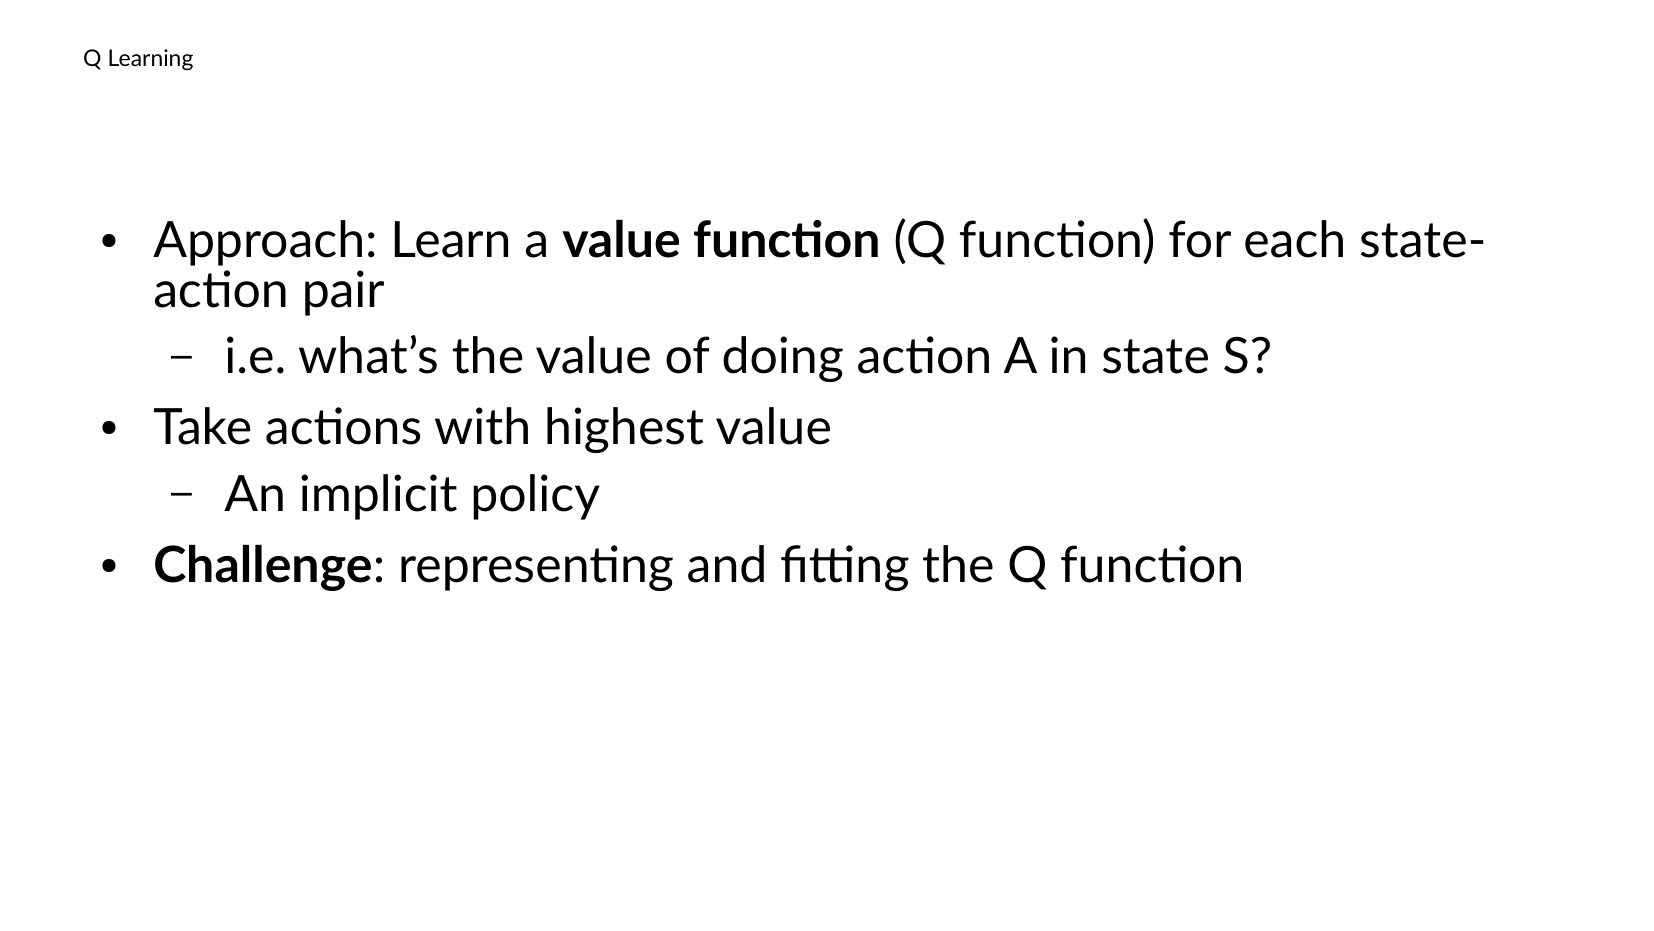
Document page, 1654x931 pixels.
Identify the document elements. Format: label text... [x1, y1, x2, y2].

title Q Learning [83, 0, 1571, 119]
list Approach: Learn a value function (Q function) for each state-action pair i.e. what’s the value of doing action A in state S? Take actions with highest value An implicit policy Challenge: representing and fitting the Q function [82, 217, 1571, 839]
